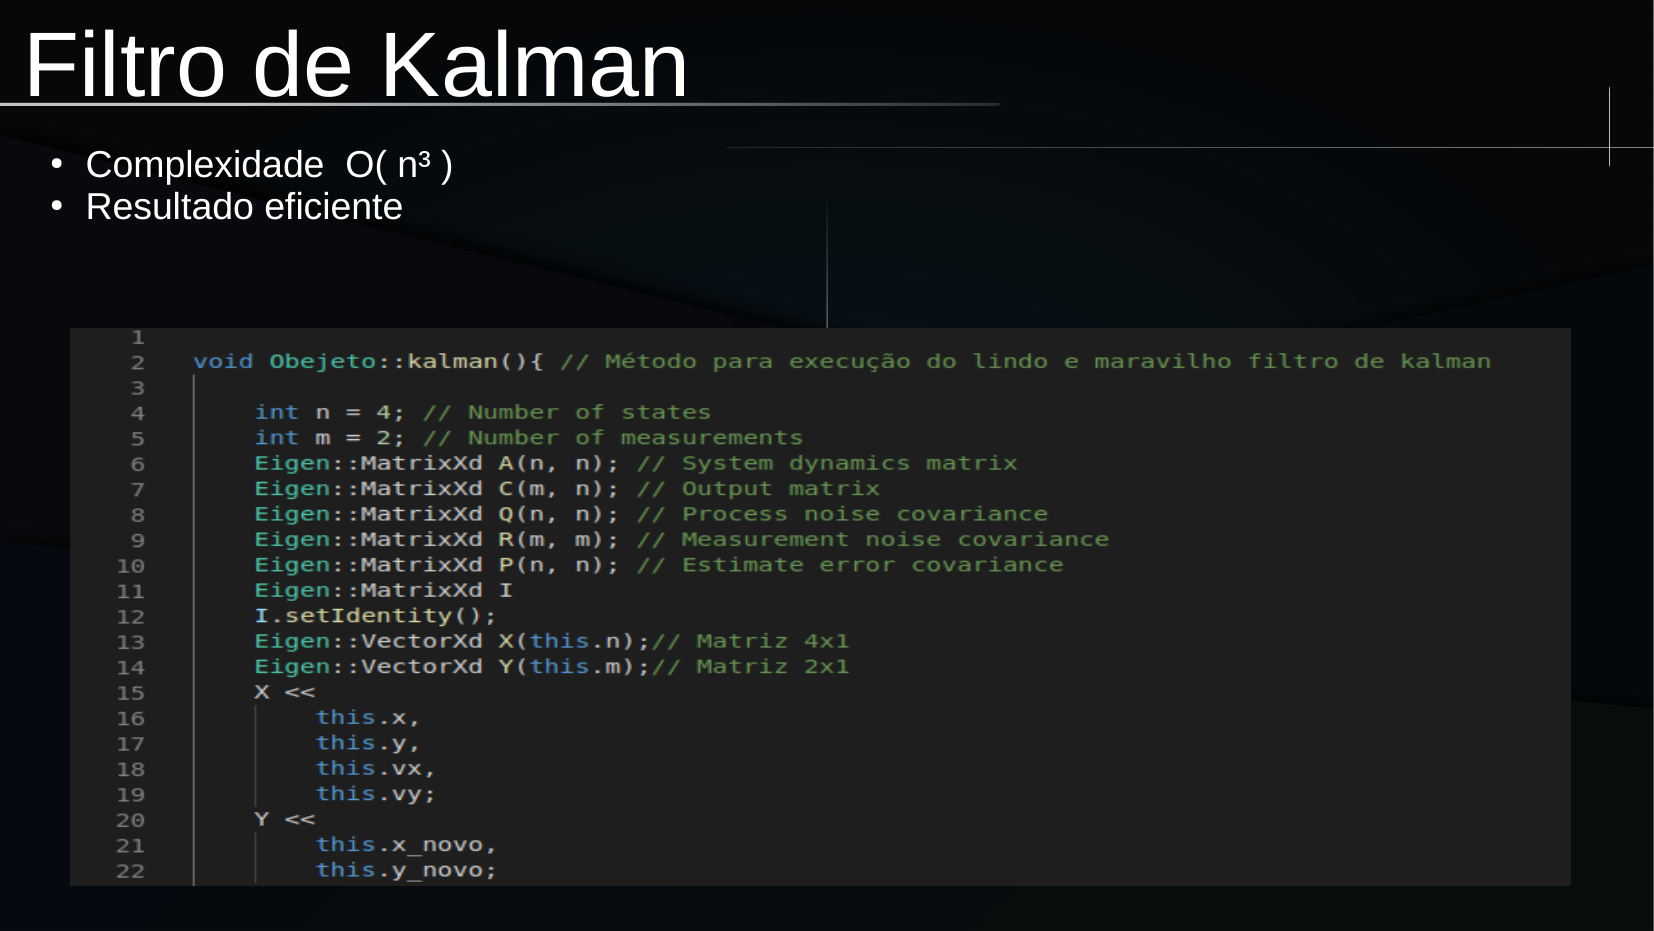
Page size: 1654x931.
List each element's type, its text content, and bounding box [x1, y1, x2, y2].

text_box Complexidade O( n³ ) Resultado eficiente [35, 136, 1595, 236]
picture [0, 0, 1654, 931]
title Filtro de Kalman [23, 11, 1589, 119]
